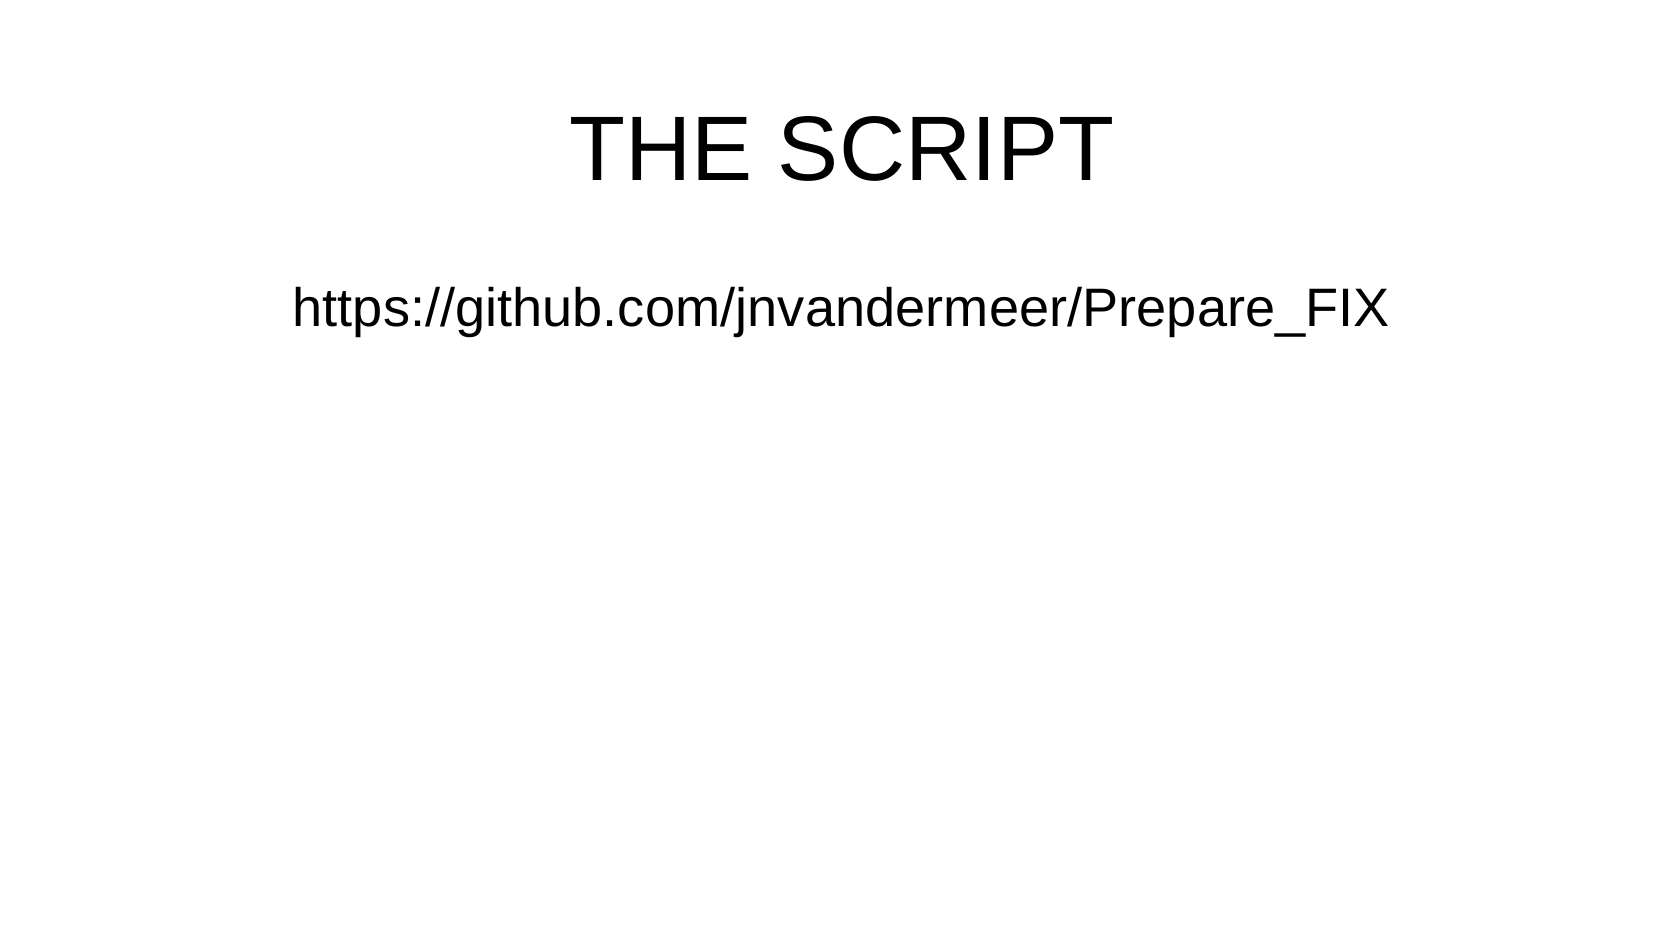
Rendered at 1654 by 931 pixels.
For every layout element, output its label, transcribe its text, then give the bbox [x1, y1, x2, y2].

text_box https://github.com/jnvandermeer/Prepare_FIX [277, 270, 1411, 526]
text_box THE SCRIPT [554, 90, 1130, 208]
